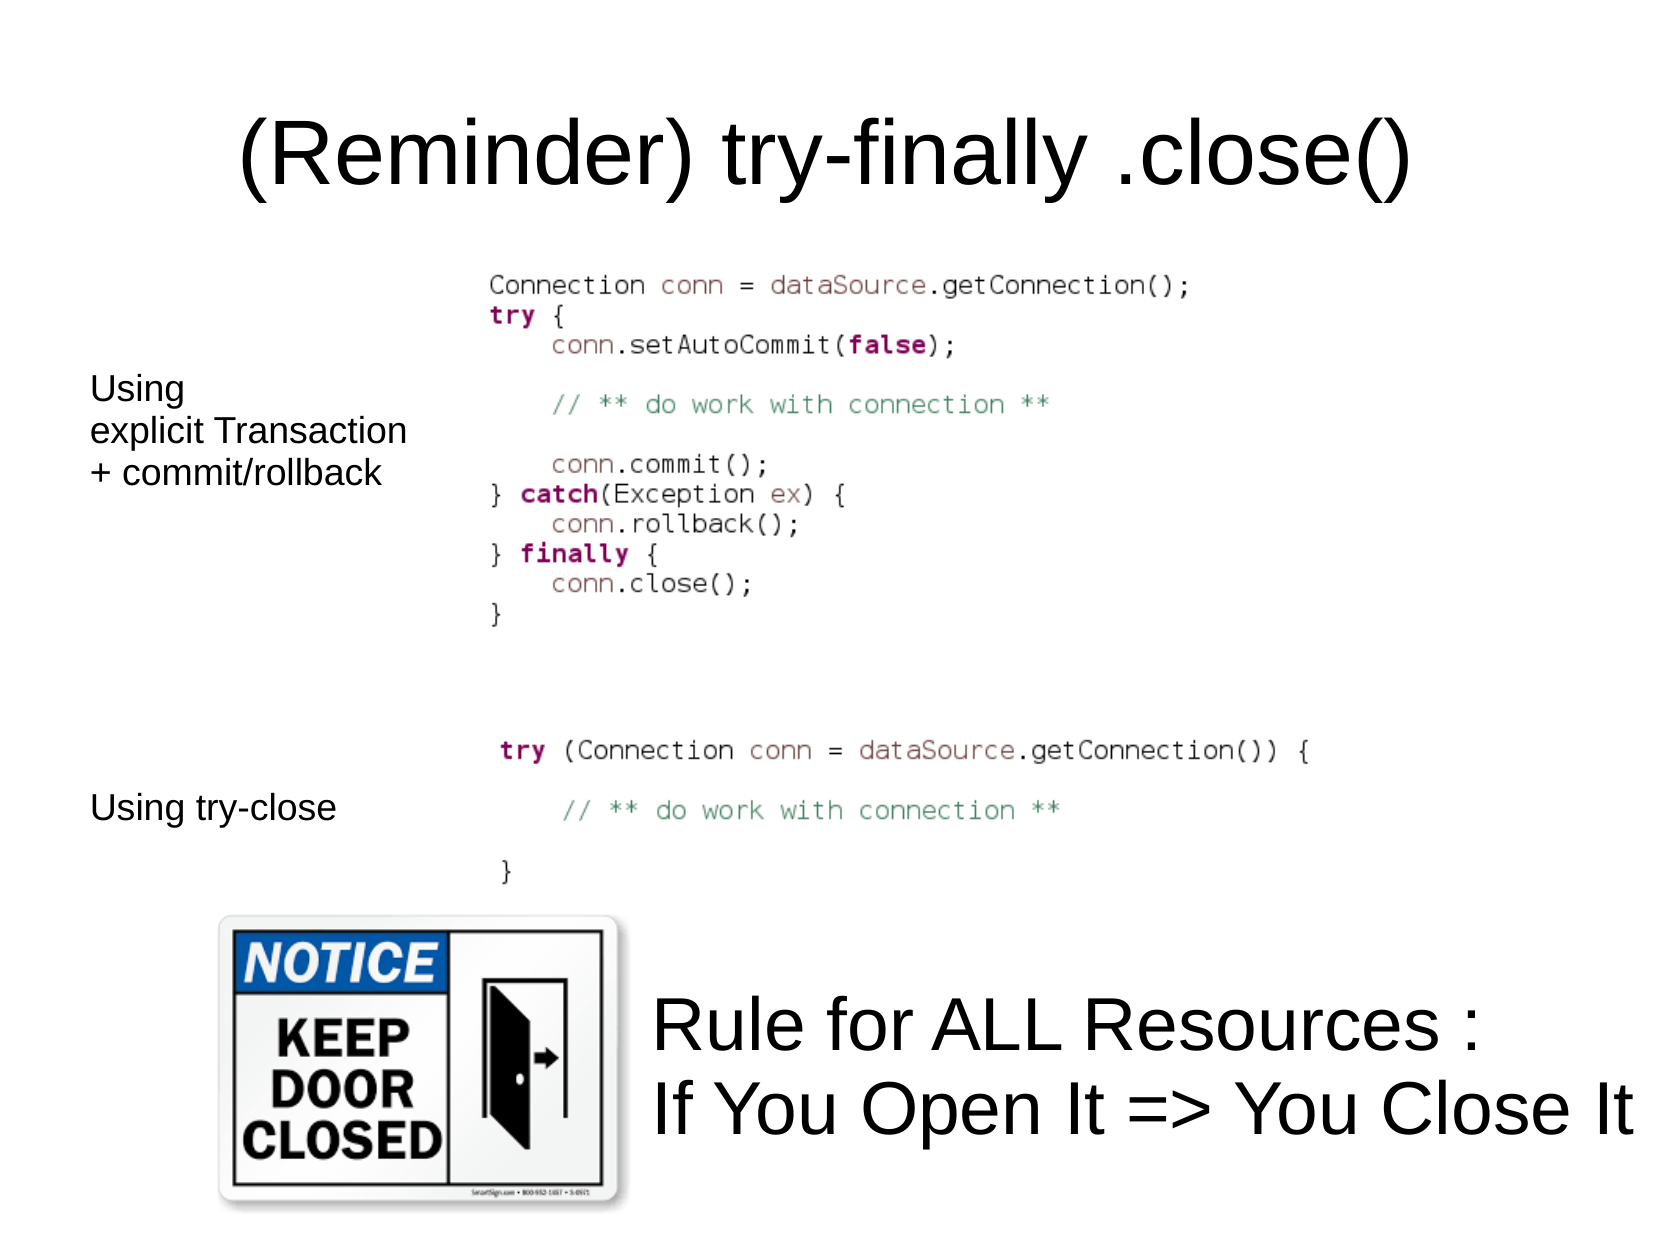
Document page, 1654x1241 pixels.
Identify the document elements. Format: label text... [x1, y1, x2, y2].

text_box Using explicit Transaction + commit/rollback [75, 360, 423, 501]
picture [495, 734, 1322, 889]
text_box Using try-close [75, 779, 352, 837]
picture [217, 914, 631, 1214]
picture [480, 269, 1194, 630]
text_box Rule for ALL Resources : If You Open It => You Close It [636, 975, 1650, 1158]
title (Reminder) try-finally .close() [82, 49, 1571, 257]
